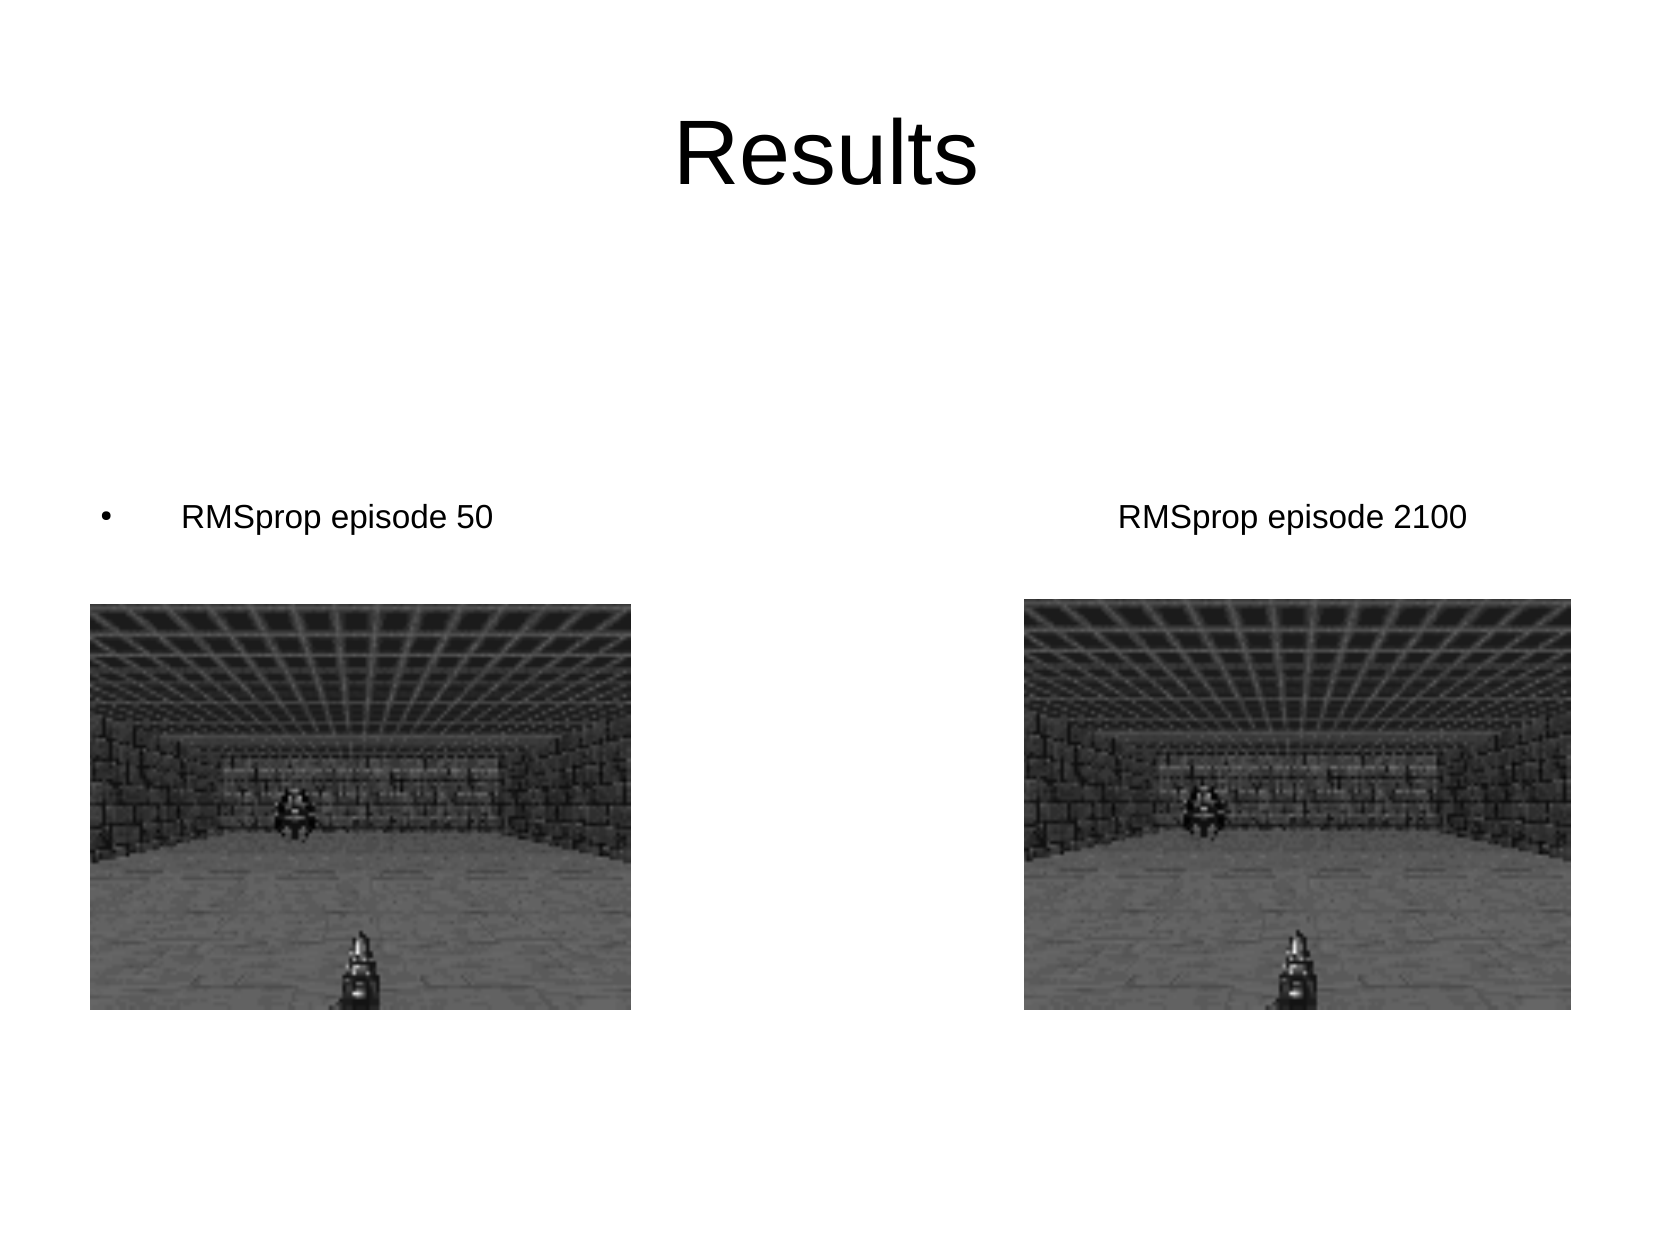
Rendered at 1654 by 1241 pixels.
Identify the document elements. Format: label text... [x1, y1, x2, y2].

list RMSprop episode 50 RMSprop episode 2100 [82, 290, 1571, 1010]
picture [90, 604, 631, 1010]
picture [1024, 599, 1571, 1010]
title Results [82, 49, 1571, 257]
